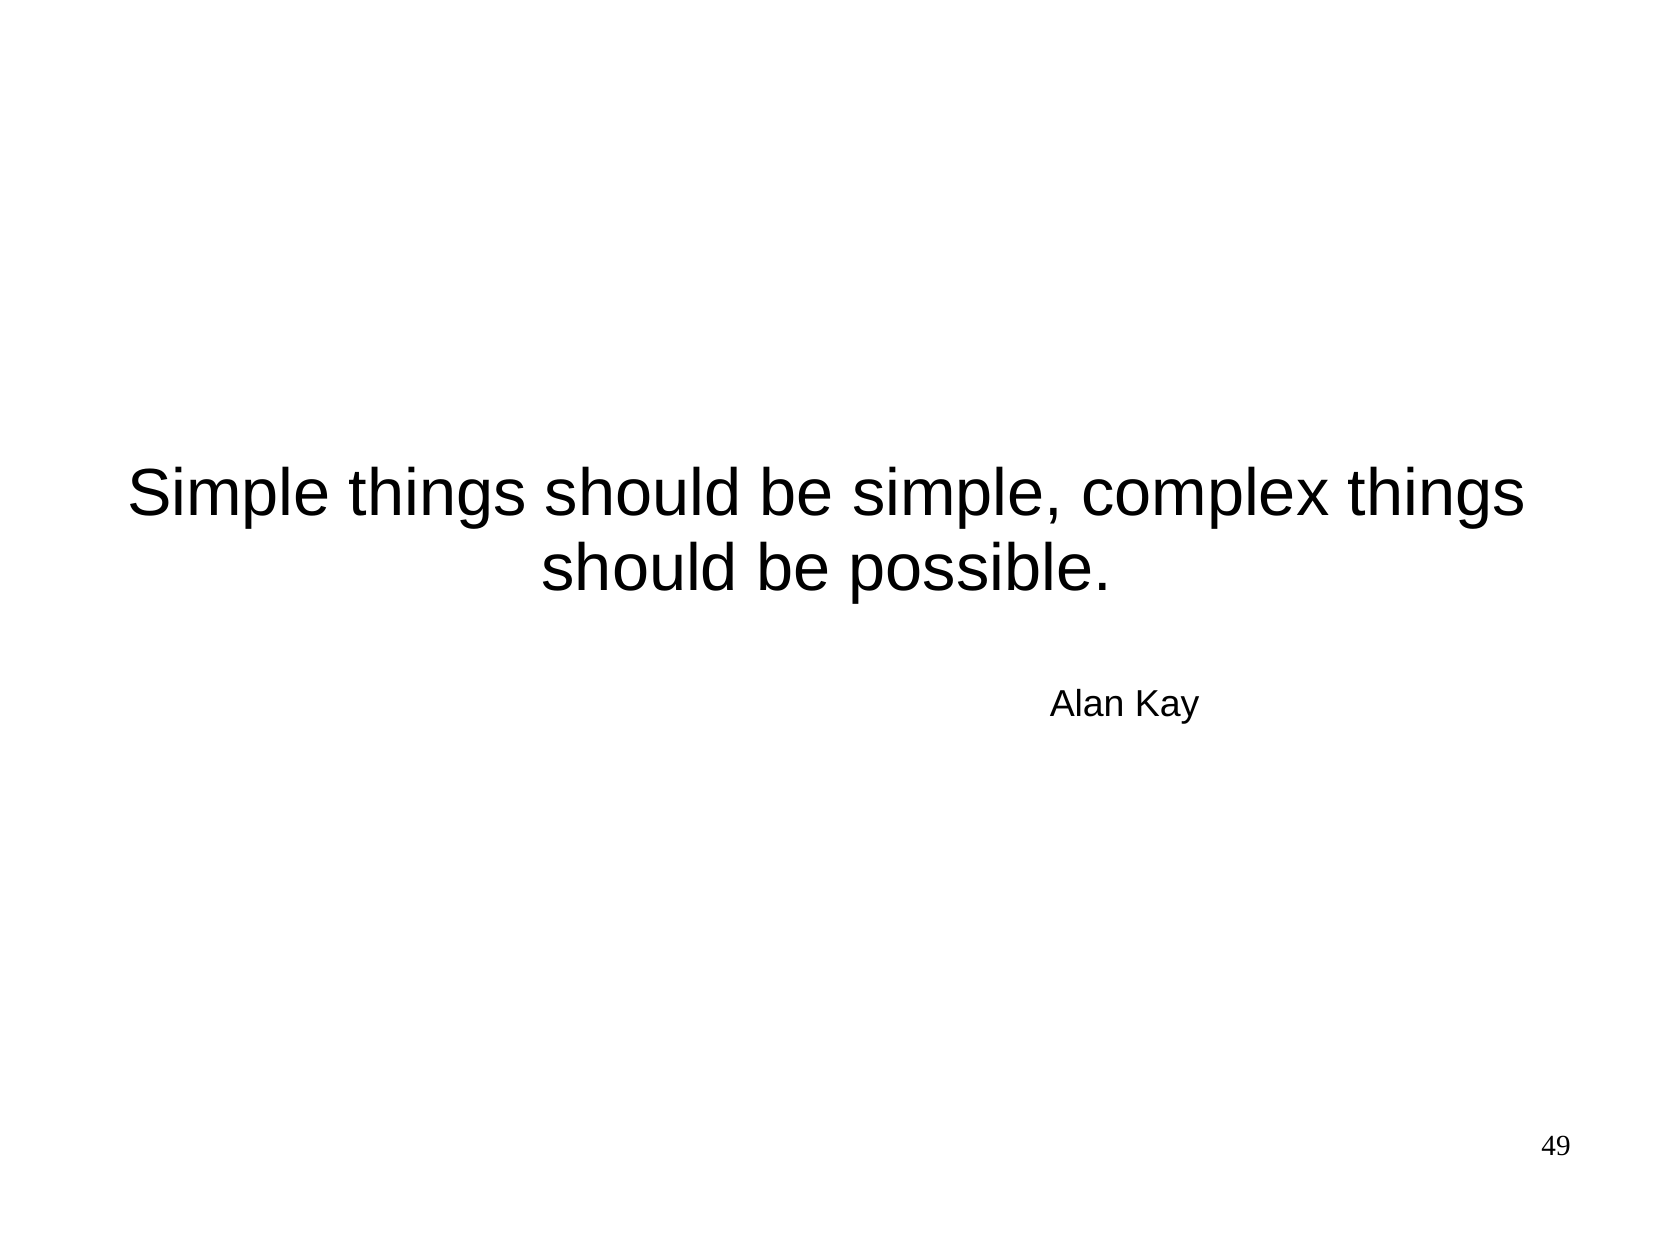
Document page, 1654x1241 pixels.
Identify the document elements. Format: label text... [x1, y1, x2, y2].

subtitle Simple things should be simple, complex things should be possible. [82, 49, 1571, 1010]
text_box Alan Kay [1035, 675, 1606, 732]
